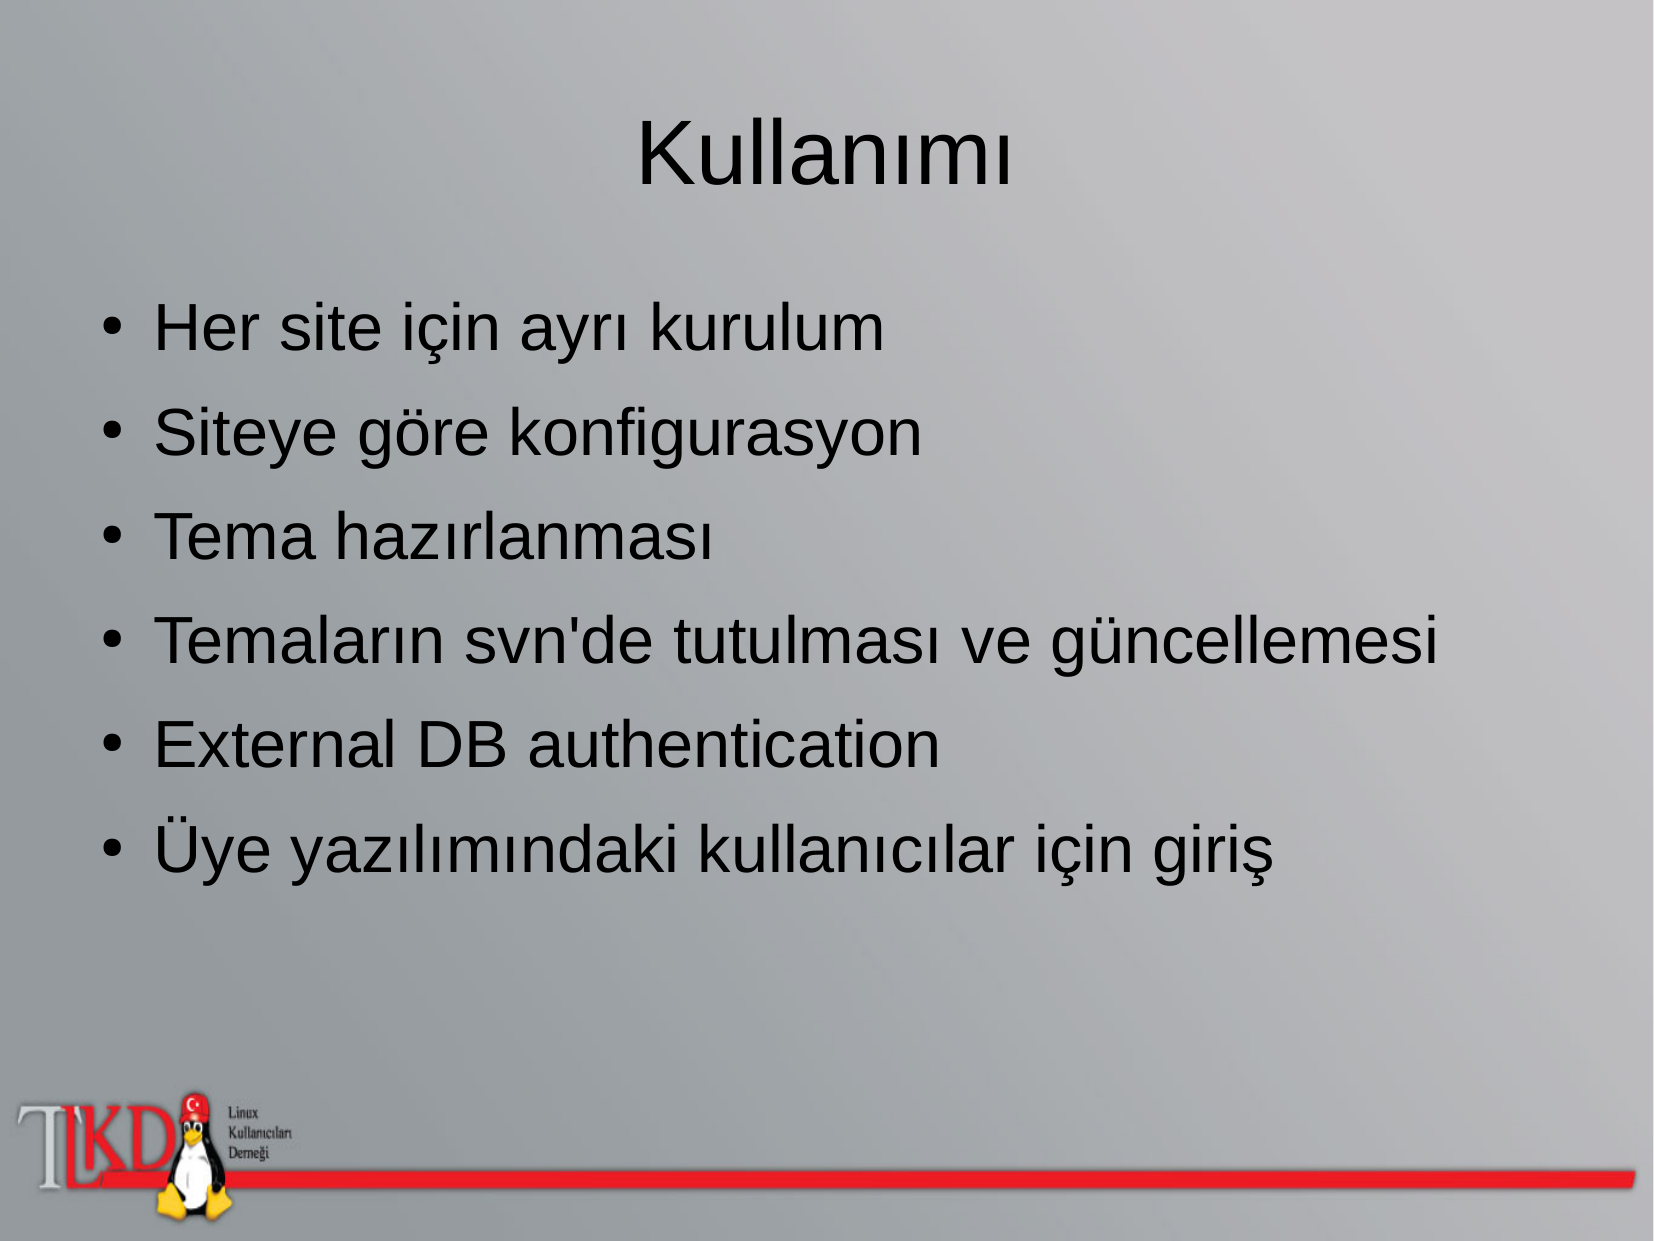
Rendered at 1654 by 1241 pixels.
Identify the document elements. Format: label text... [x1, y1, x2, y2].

list Her site için ayrı kurulum Siteye göre konfigurasyon Tema hazırlanması Temaların svn'de tutulması ve güncellemesi External DB authentication Üye yazılımındaki kullanıcılar için giriş [82, 290, 1571, 1094]
picture [0, 0, 1654, 1241]
title Kullanımı [82, 56, 1571, 250]
